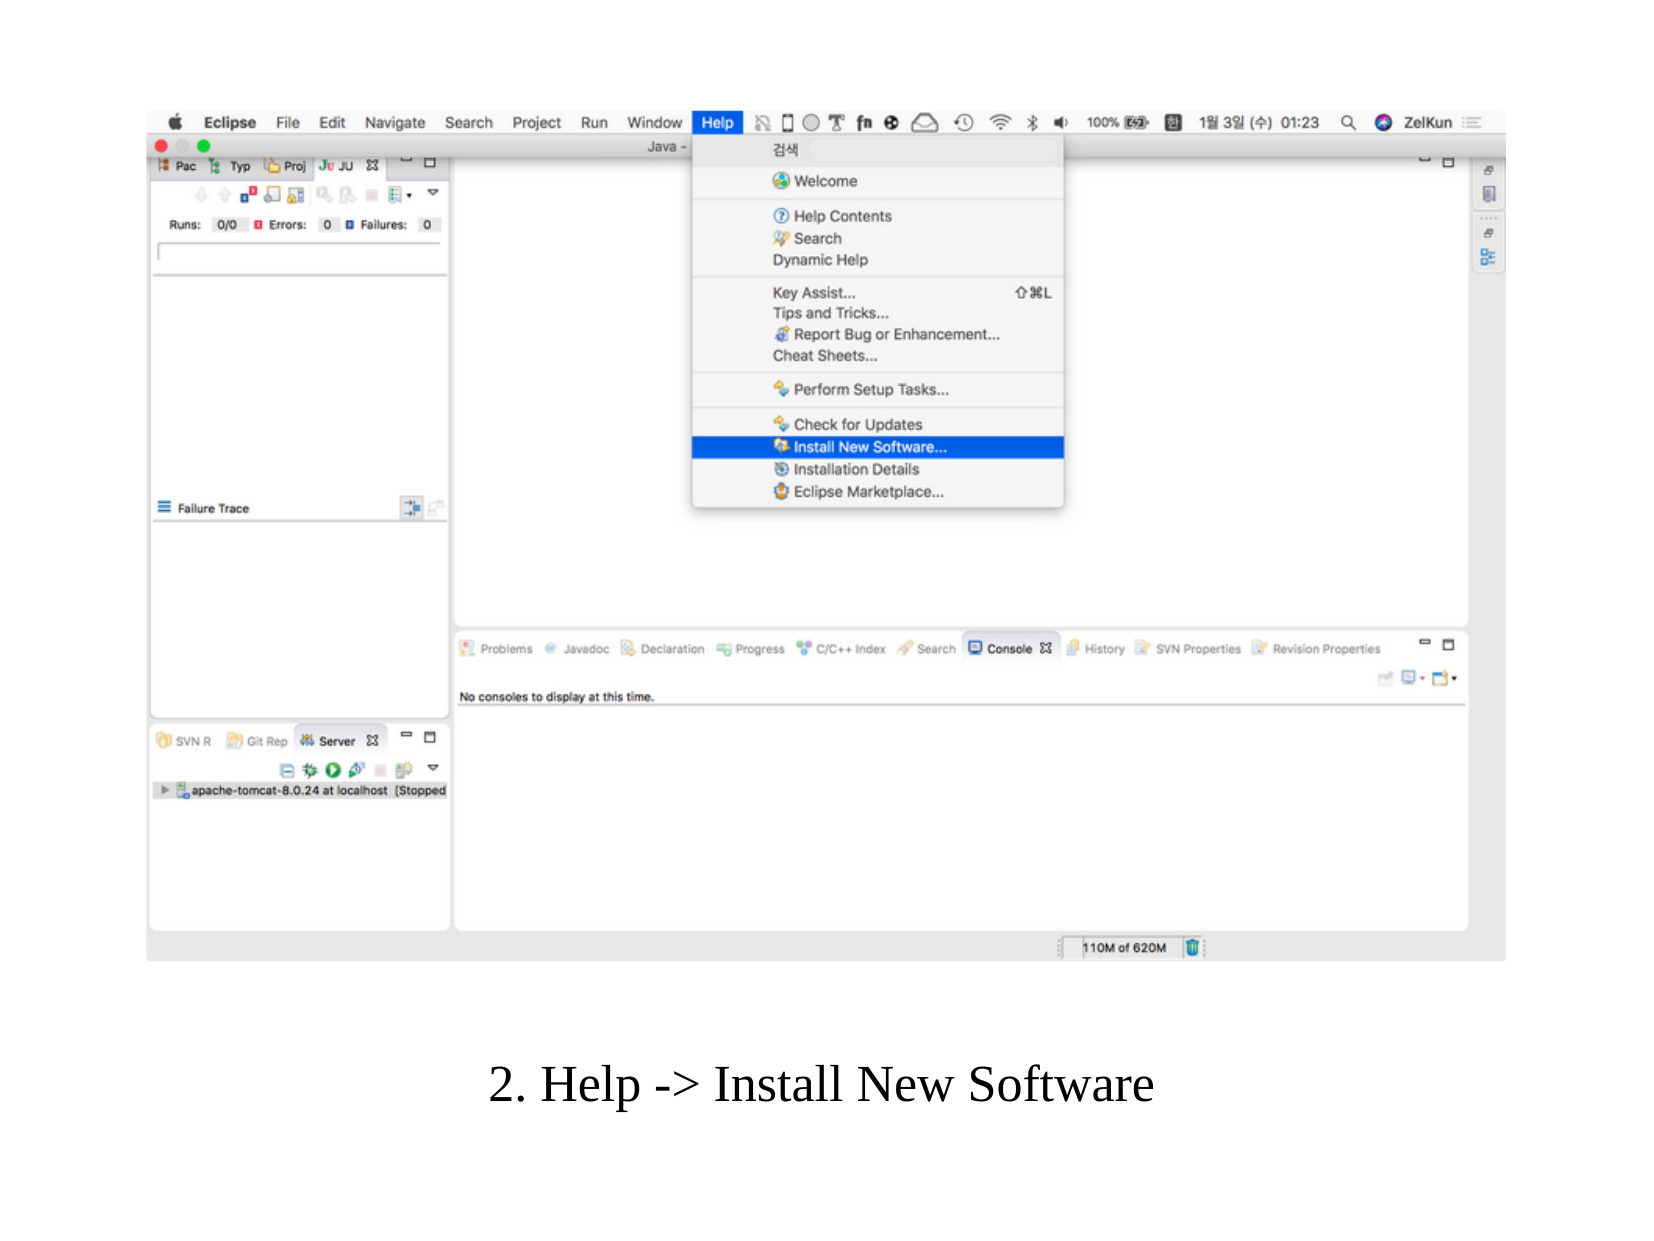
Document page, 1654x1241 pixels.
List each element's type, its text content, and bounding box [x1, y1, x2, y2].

picture [145, 108, 1506, 965]
title 2. Help -> Install New Software [77, 980, 1566, 1188]
